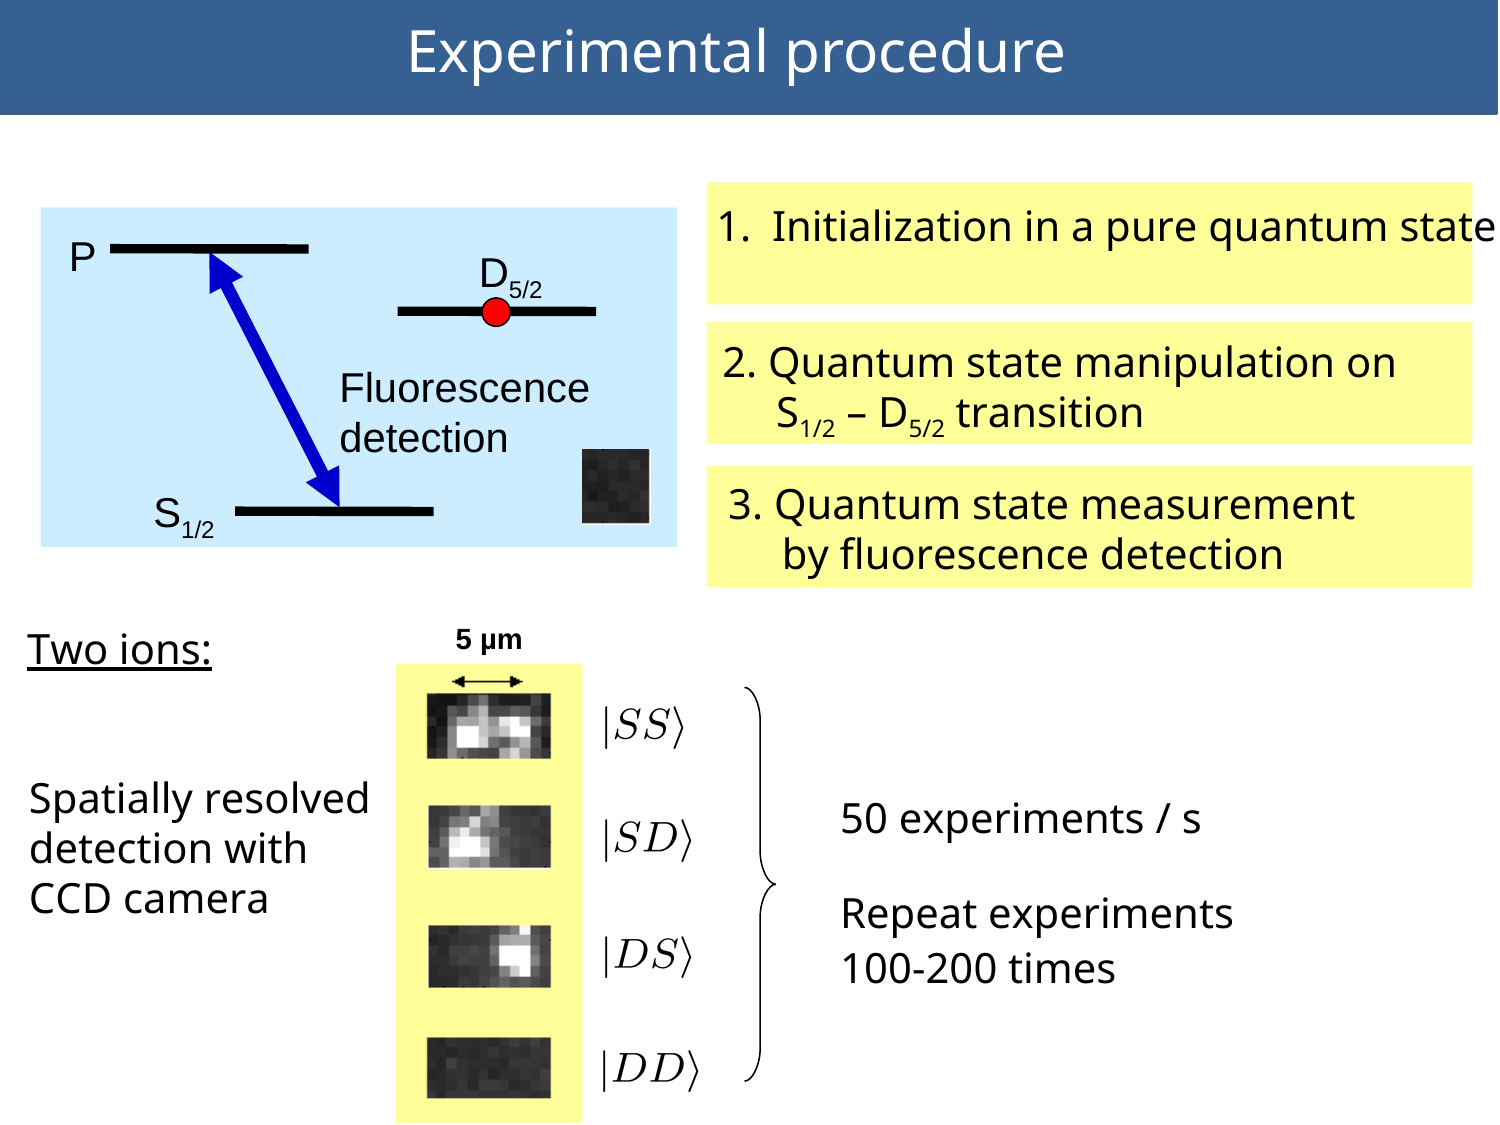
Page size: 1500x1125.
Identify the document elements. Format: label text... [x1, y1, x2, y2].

text_box D5/2 [463, 238, 558, 311]
picture [582, 449, 651, 525]
text_box 3. Quantum state measurement by fluorescence detection [713, 470, 1371, 587]
picture [604, 819, 692, 862]
picture [396, 664, 584, 1125]
picture [602, 1050, 699, 1092]
text_box Two ions: [12, 614, 228, 681]
text_box S1/2 [138, 478, 230, 551]
text_box Fluorescence detection [324, 352, 606, 469]
text_box [706, 321, 1473, 444]
text_box [706, 182, 1473, 192]
text_box [40, 207, 678, 547]
text_box Initialization in a pure quantum state [701, 192, 1500, 304]
picture [604, 936, 692, 978]
text_box 2. Quantum state manipulation on S1/2 – D5/2 transition [707, 328, 1413, 451]
list Experimental procedure [173, 12, 1299, 98]
text_box [706, 465, 1473, 588]
picture [604, 706, 684, 749]
text_box P [54, 221, 112, 288]
text_box Spatially resolved detection with CCD camera [14, 764, 387, 930]
text_box 5 µm [440, 612, 538, 664]
text_box 50 experiments / s Repeat experiments 100-200 times [825, 794, 1250, 1000]
